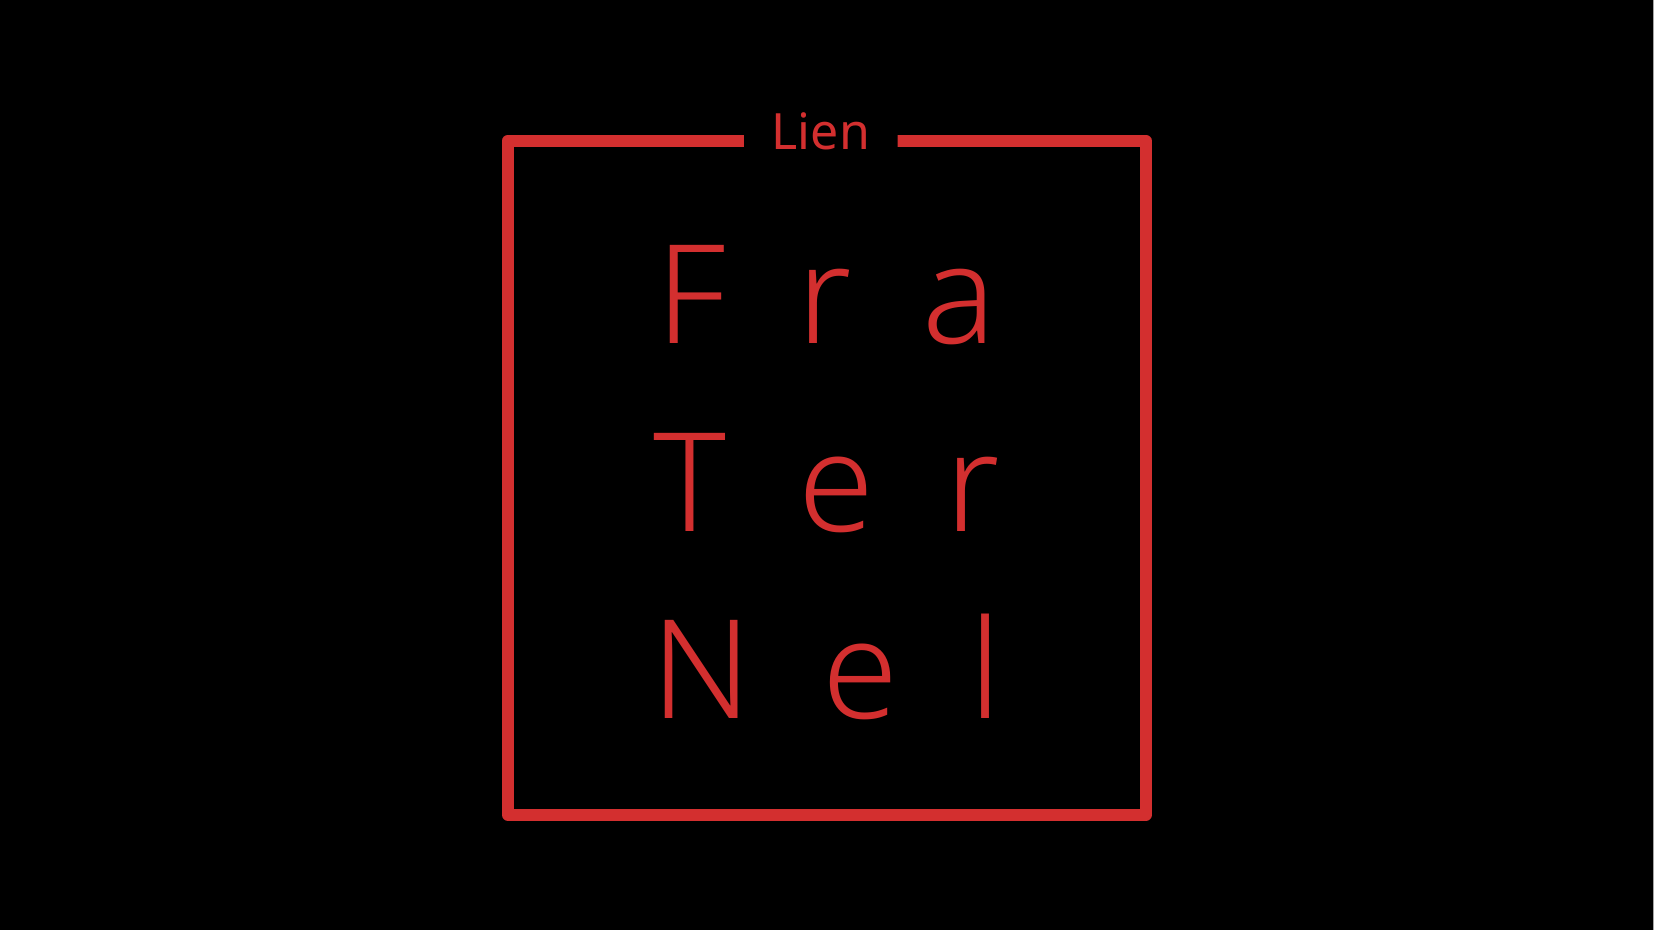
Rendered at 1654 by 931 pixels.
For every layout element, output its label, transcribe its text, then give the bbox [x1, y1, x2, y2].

text_box F r a T e r N e l [507, 140, 1146, 815]
text_box Lien [744, 94, 898, 166]
